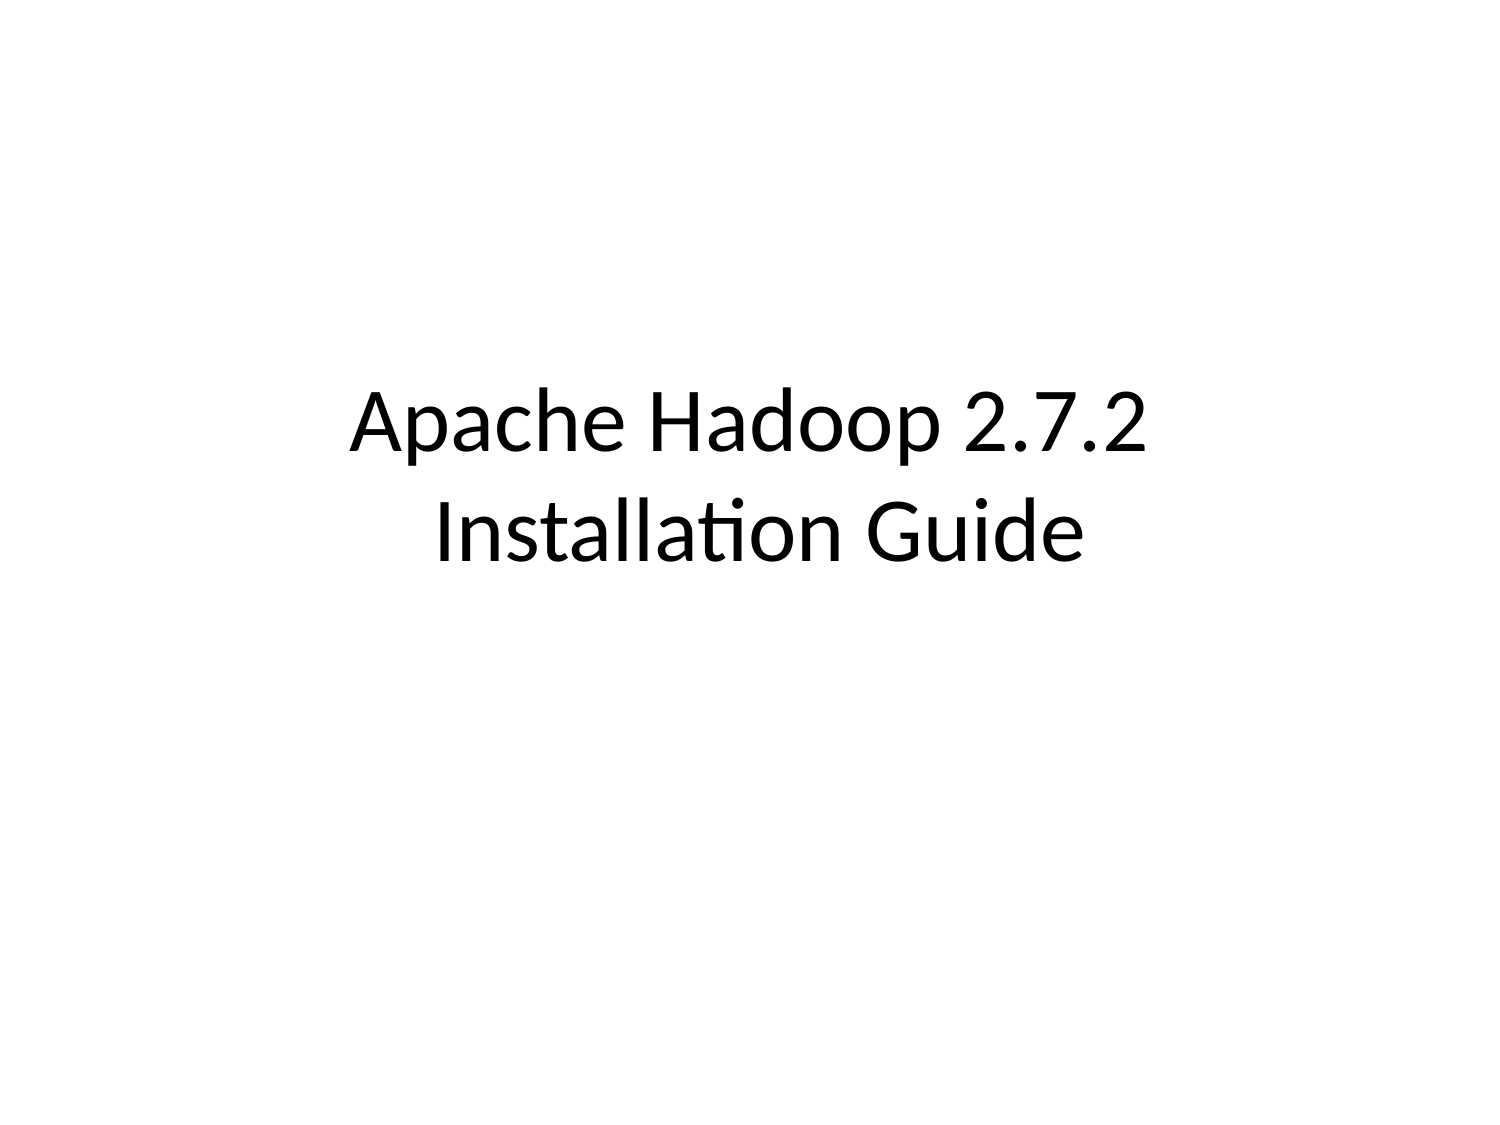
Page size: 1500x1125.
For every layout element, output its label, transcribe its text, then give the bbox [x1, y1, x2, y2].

title Apache Hadoop 2.7.2 Installation Guide [112, 349, 1388, 591]
